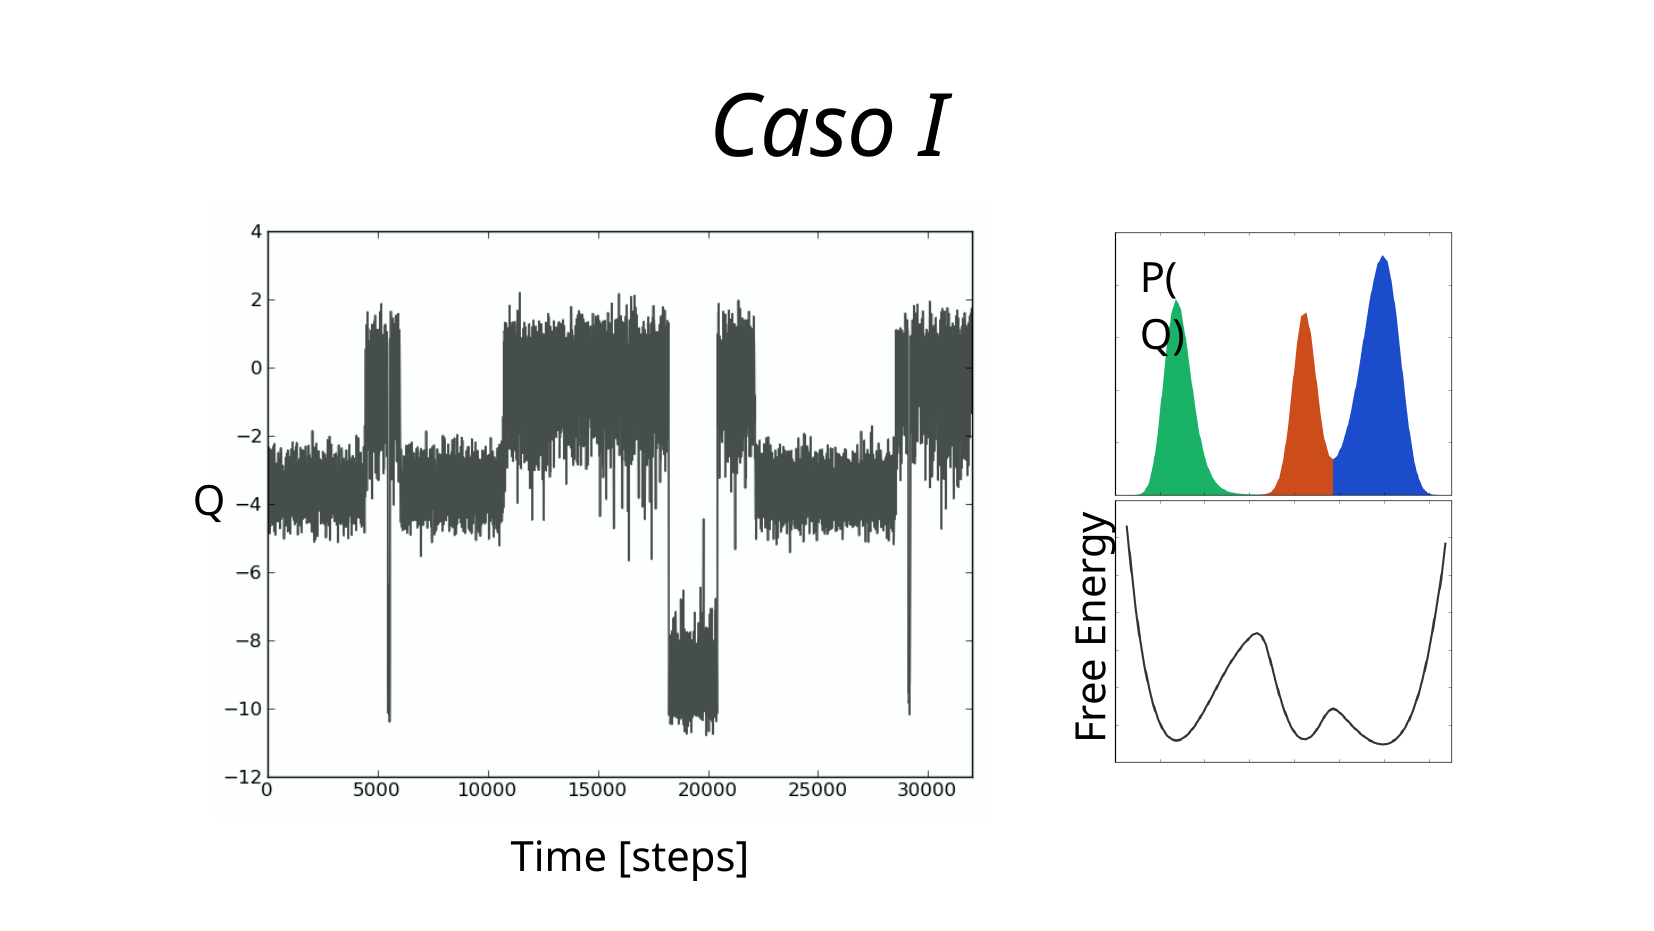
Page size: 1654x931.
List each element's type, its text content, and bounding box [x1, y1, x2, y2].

text_box P(Q) [1125, 240, 1225, 294]
text_box Caso I [123, 55, 1534, 159]
text_box Q [178, 462, 245, 533]
text_box Free Energy [1053, 490, 1108, 759]
picture [1113, 231, 1454, 496]
picture [1113, 497, 1454, 764]
text_box Time [steps] [495, 819, 777, 889]
picture [214, 202, 991, 819]
